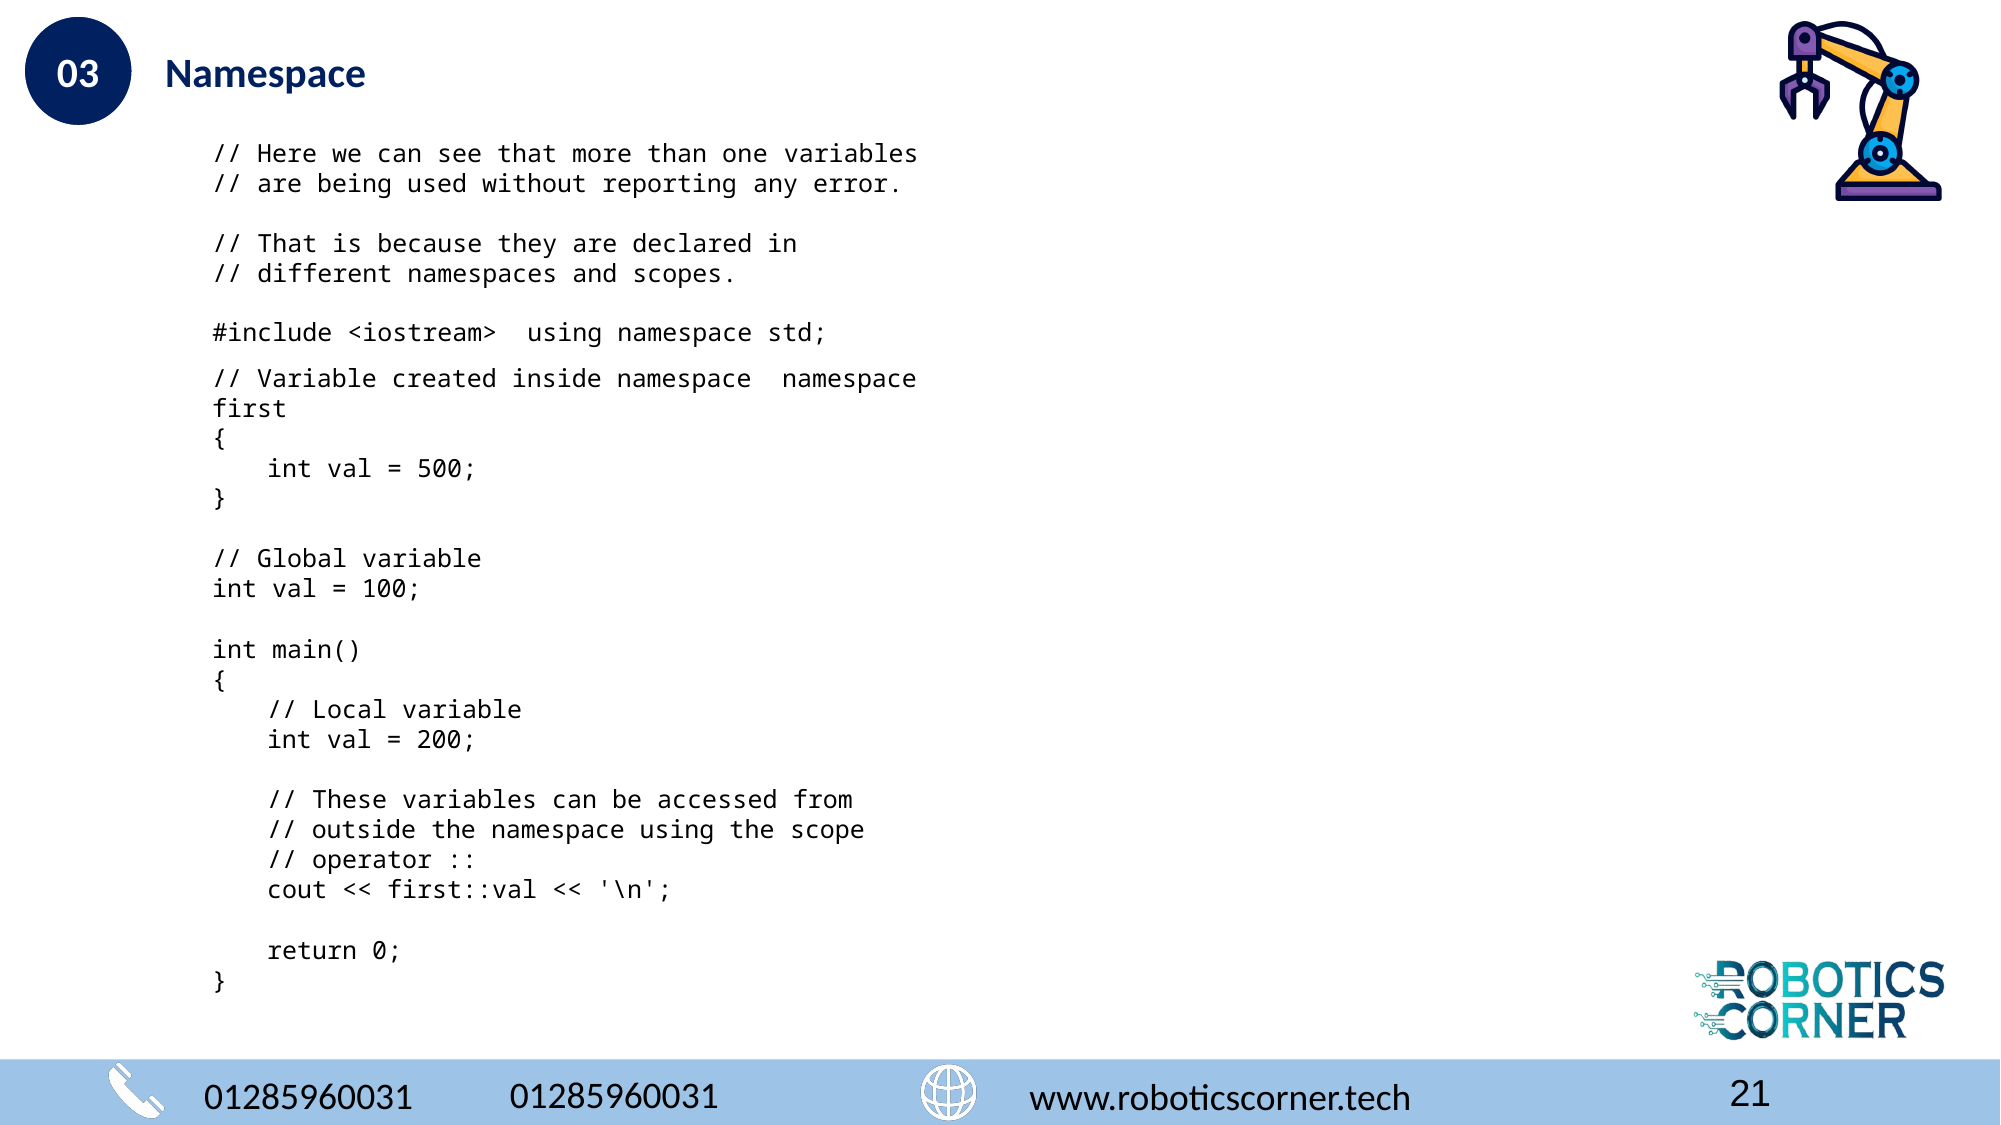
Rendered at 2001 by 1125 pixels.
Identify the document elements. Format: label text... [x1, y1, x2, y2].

text_box // That is because they are declared in // different namespaces and scopes. #include <iostream> using namespace std; [210, 224, 1107, 347]
picture [1771, 21, 1950, 201]
text_box // Here we can see that more than one variables // are being used without reporting any error. [210, 135, 1501, 198]
text_box Namespace [150, 38, 622, 103]
picture [103, 1057, 170, 1124]
text_box 03 [22, 14, 134, 128]
text_box // Variable created inside namespace namespace first { int val = 500; } // Global variable int val = 100; int main() { // Local variable int val = 200; // These variables can be accessed from // outside the namespace using the scope // operator :: cout << first::val << '\n'; return 0; } [209, 360, 1094, 995]
picture [1680, 859, 1953, 1125]
text_box <number> [1714, 1065, 1916, 1125]
picture [915, 1059, 981, 1125]
